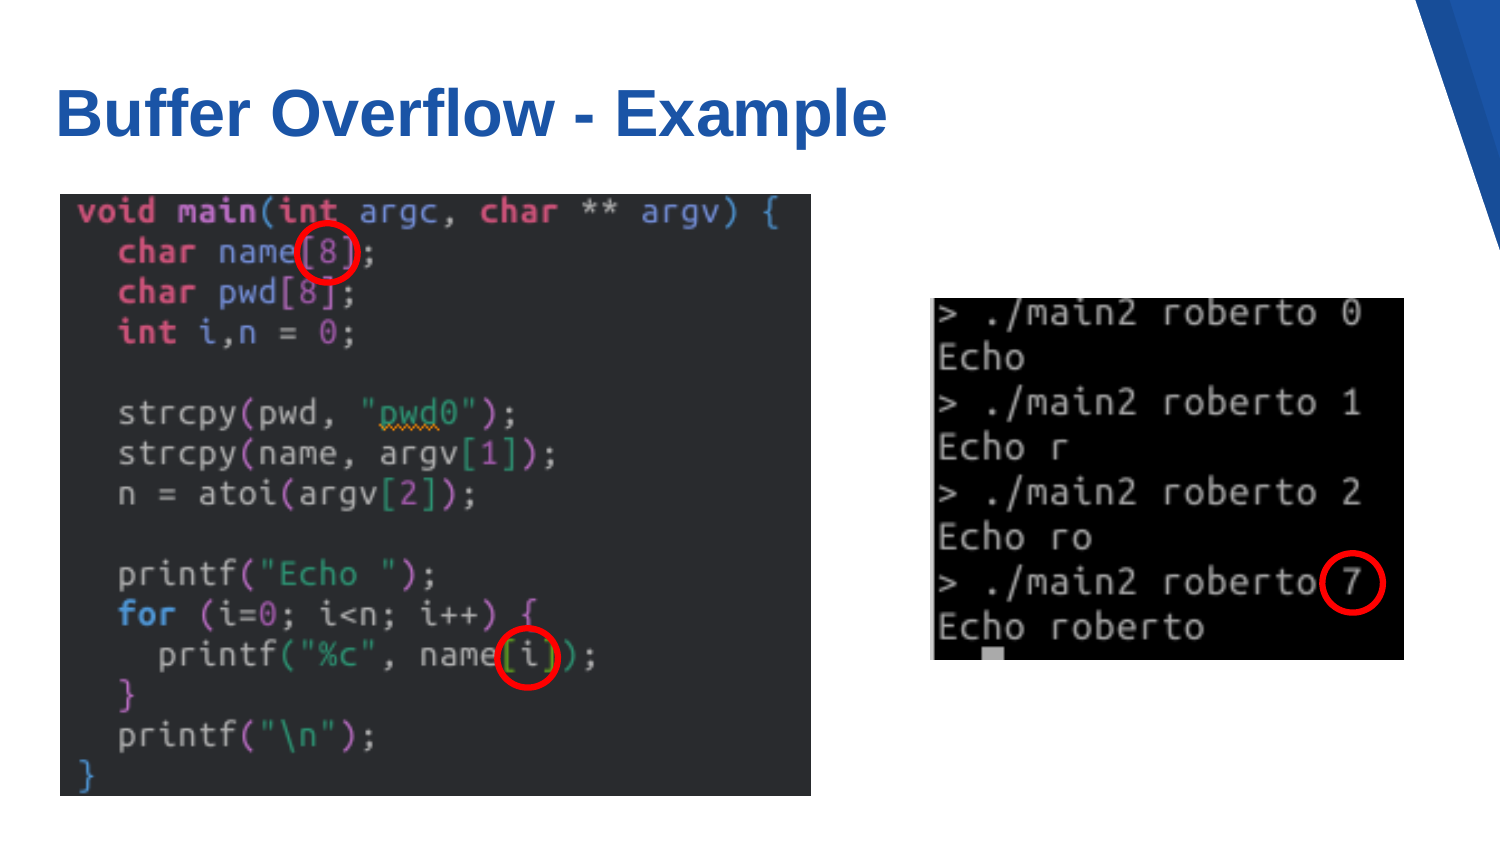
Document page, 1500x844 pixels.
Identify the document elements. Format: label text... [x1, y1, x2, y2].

title Buffer Overflow - Example [40, 97, 1231, 166]
picture [930, 298, 1404, 661]
picture [60, 194, 811, 796]
